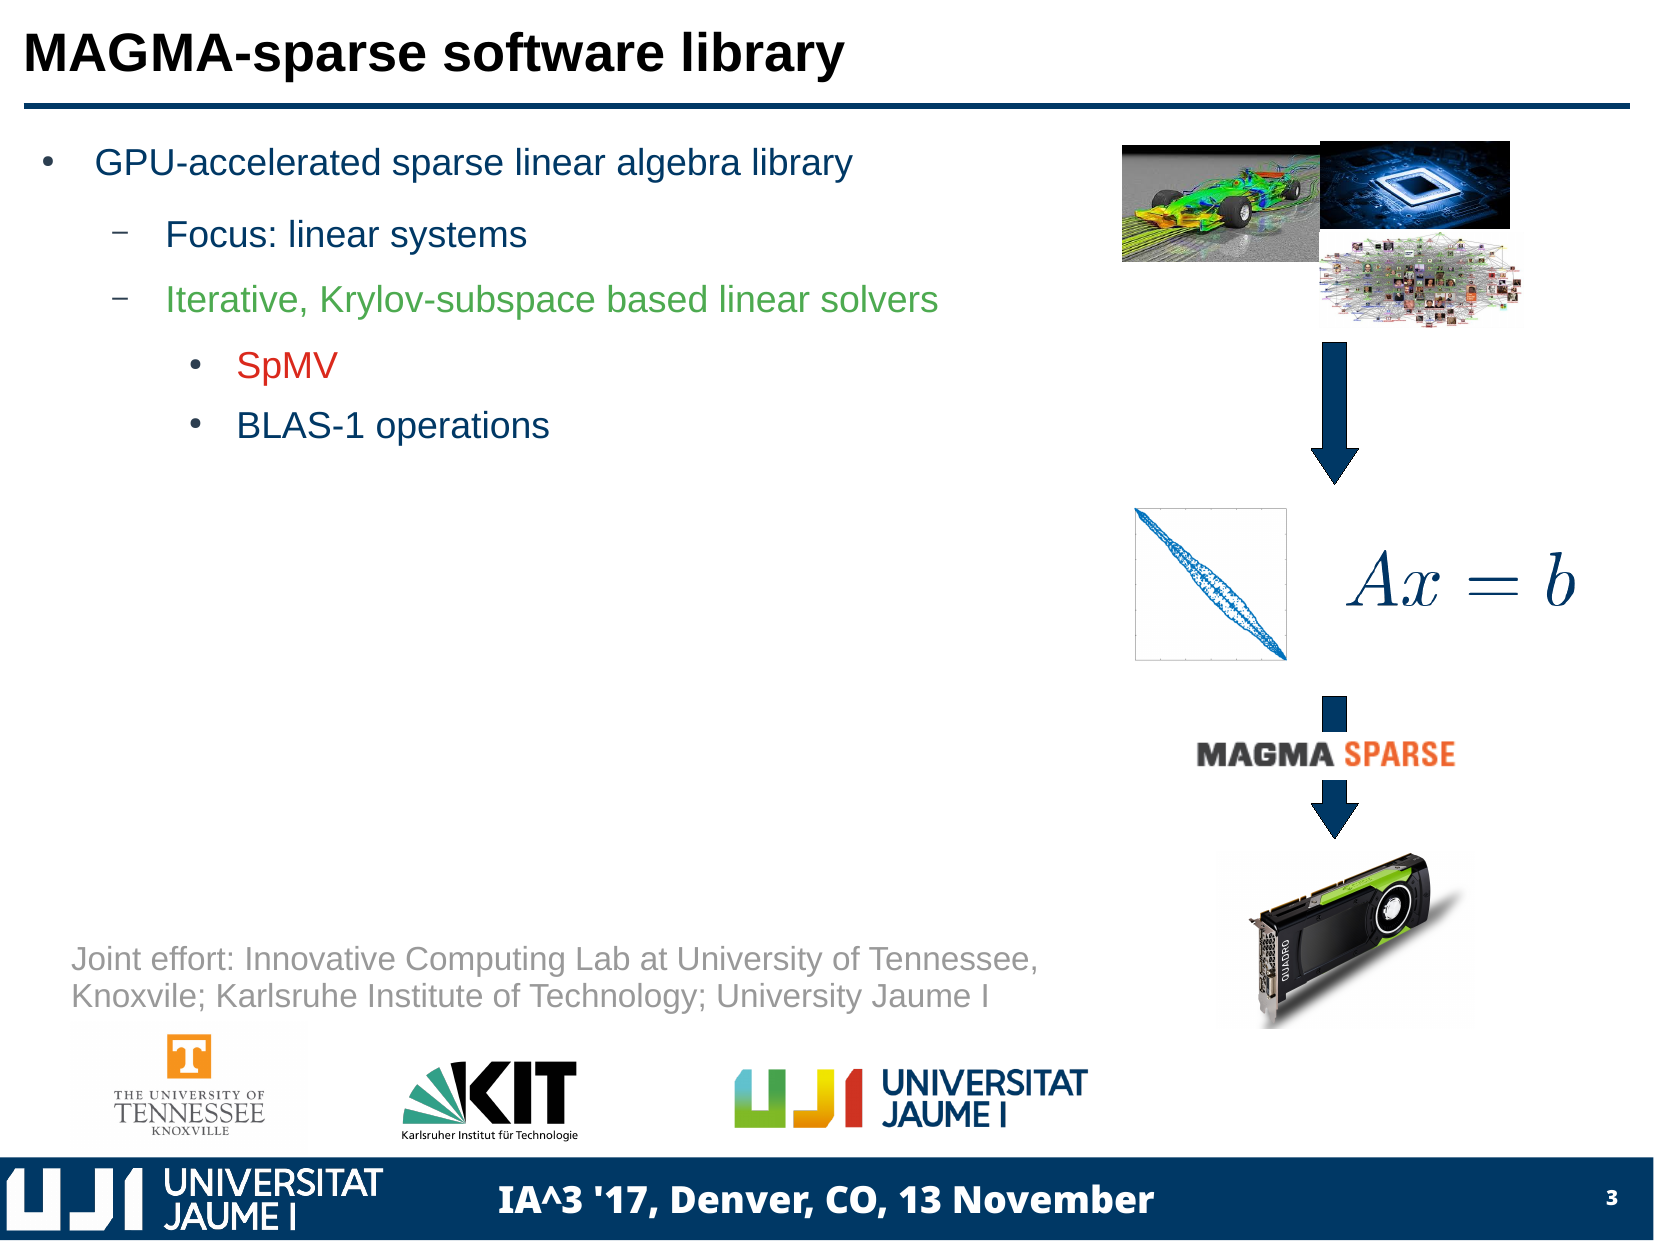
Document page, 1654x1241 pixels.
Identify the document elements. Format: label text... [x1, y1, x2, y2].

picture [1346, 550, 1575, 606]
picture [1189, 732, 1465, 780]
picture [401, 1057, 579, 1146]
title MAGMA-sparse software library [23, 0, 1630, 107]
text_box [1311, 342, 1359, 485]
text_box [1311, 780, 1359, 839]
list GPU-accelerated sparse linear algebra library Focus: linear systems Iterative, Krylov-subspace based linear solvers SpMV BLAS-1 operations [23, 141, 1040, 721]
text_box Joint effort: Innovative Computing Lab at University of Tennessee, Knoxvile; Karlsruhe Institute of Technology; University Jaume I [20, 933, 1099, 1028]
picture [0, 1158, 390, 1241]
picture [70, 1021, 308, 1155]
text_box [1322, 696, 1347, 732]
picture [1216, 851, 1475, 1029]
picture [732, 1062, 1094, 1132]
picture [1134, 507, 1288, 662]
picture [1122, 141, 1524, 328]
